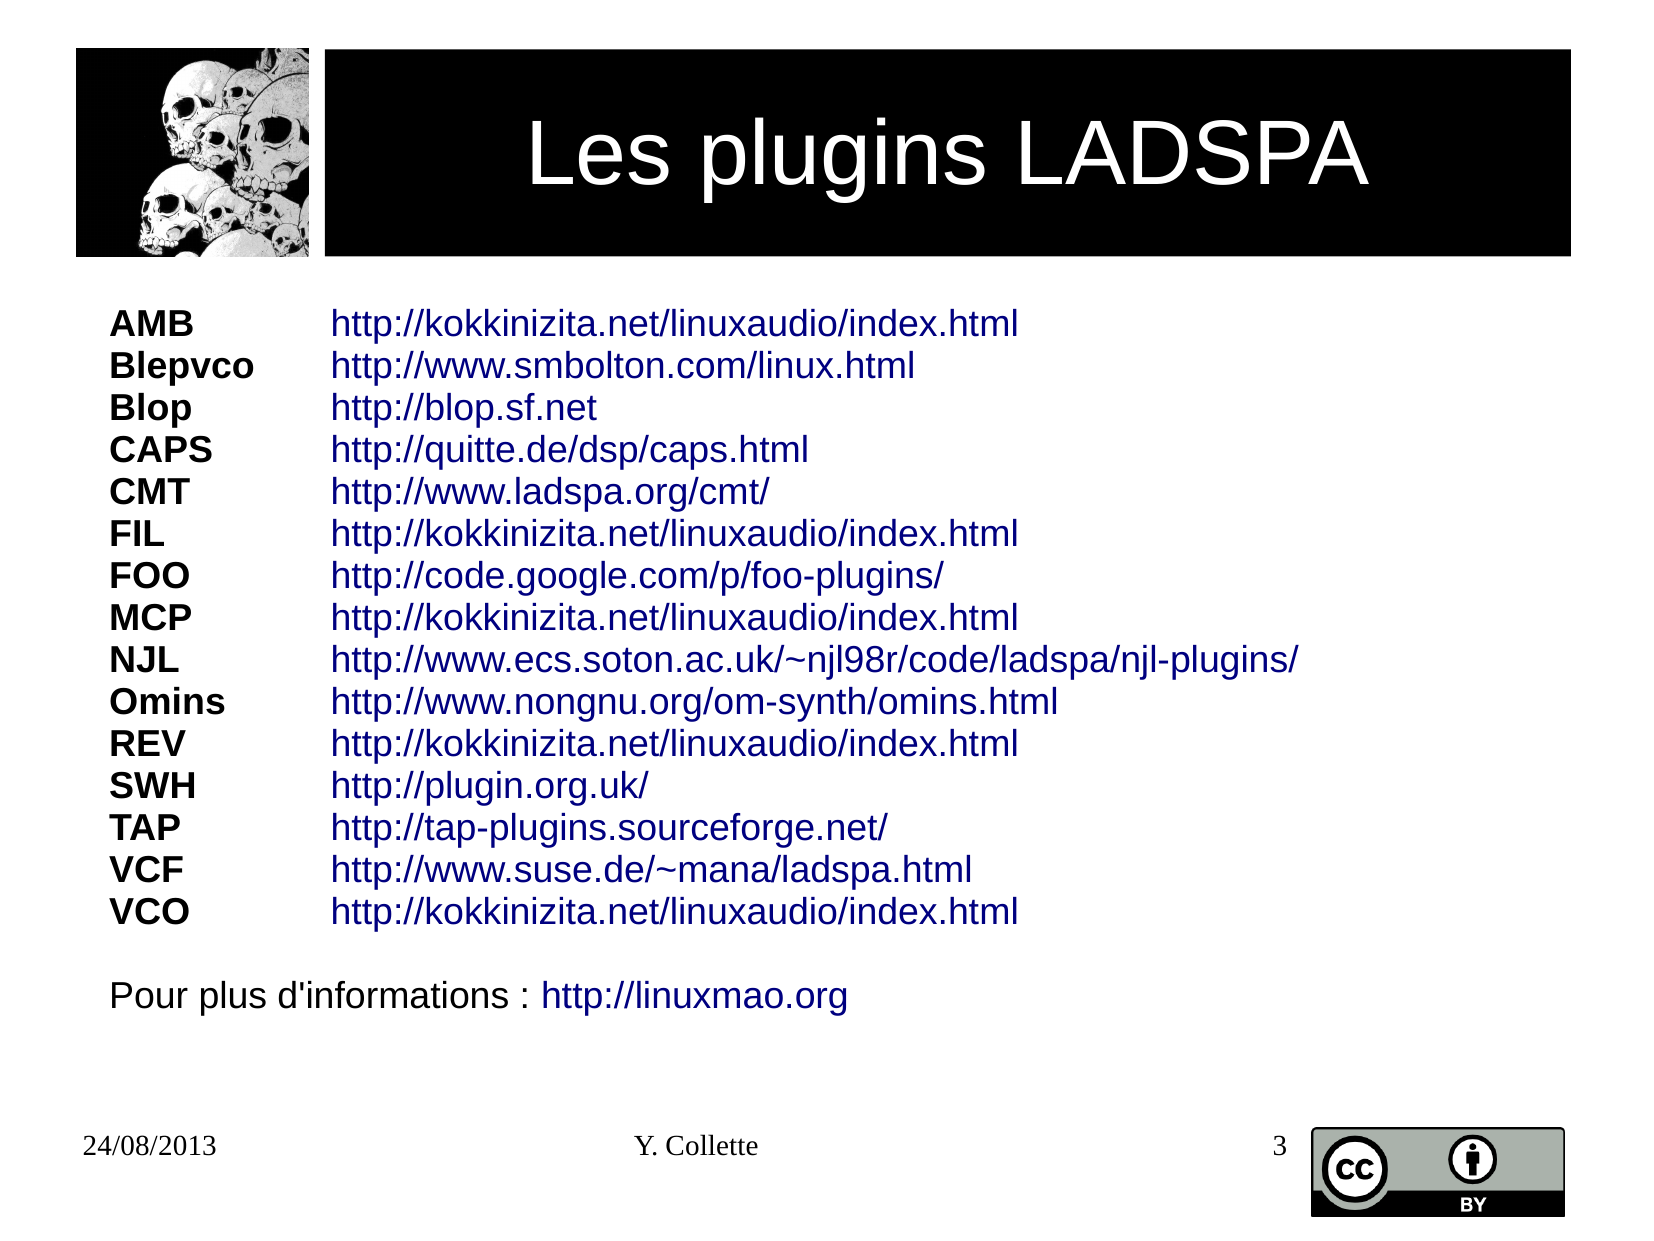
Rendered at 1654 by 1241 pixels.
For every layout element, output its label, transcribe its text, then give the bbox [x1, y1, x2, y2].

text_box AMB http://kokkinizita.net/linuxaudio/index.html Blepvco http://www.smbolton.com/linux.html Blop http://blop.sf.net CAPS http://quitte.de/dsp/caps.html CMT http://www.ladspa.org/cmt/ FIL http://kokkinizita.net/linuxaudio/index.html FOO http://code.google.com/p/foo-plugins/ MCP http://kokkinizita.net/linuxaudio/index.html NJL http://www.ecs.soton.ac.uk/~njl98r/code/ladspa/njl-plugins/ Omins http://www.nongnu.org/om-synth/omins.html REV http://kokkinizita.net/linuxaudio/index.html SWH http://plugin.org.uk/ TAP http://tap-plugins.sourceforge.net/ VCF http://www.suse.de/~mana/ladspa.html VCO http://kokkinizita.net/linuxaudio/index.html Pour plus d'informations : http://linuxmao.org [94, 295, 1571, 1024]
picture [1311, 1127, 1565, 1217]
picture [76, 48, 309, 257]
title Les plugins LADSPA [324, 49, 1571, 257]
